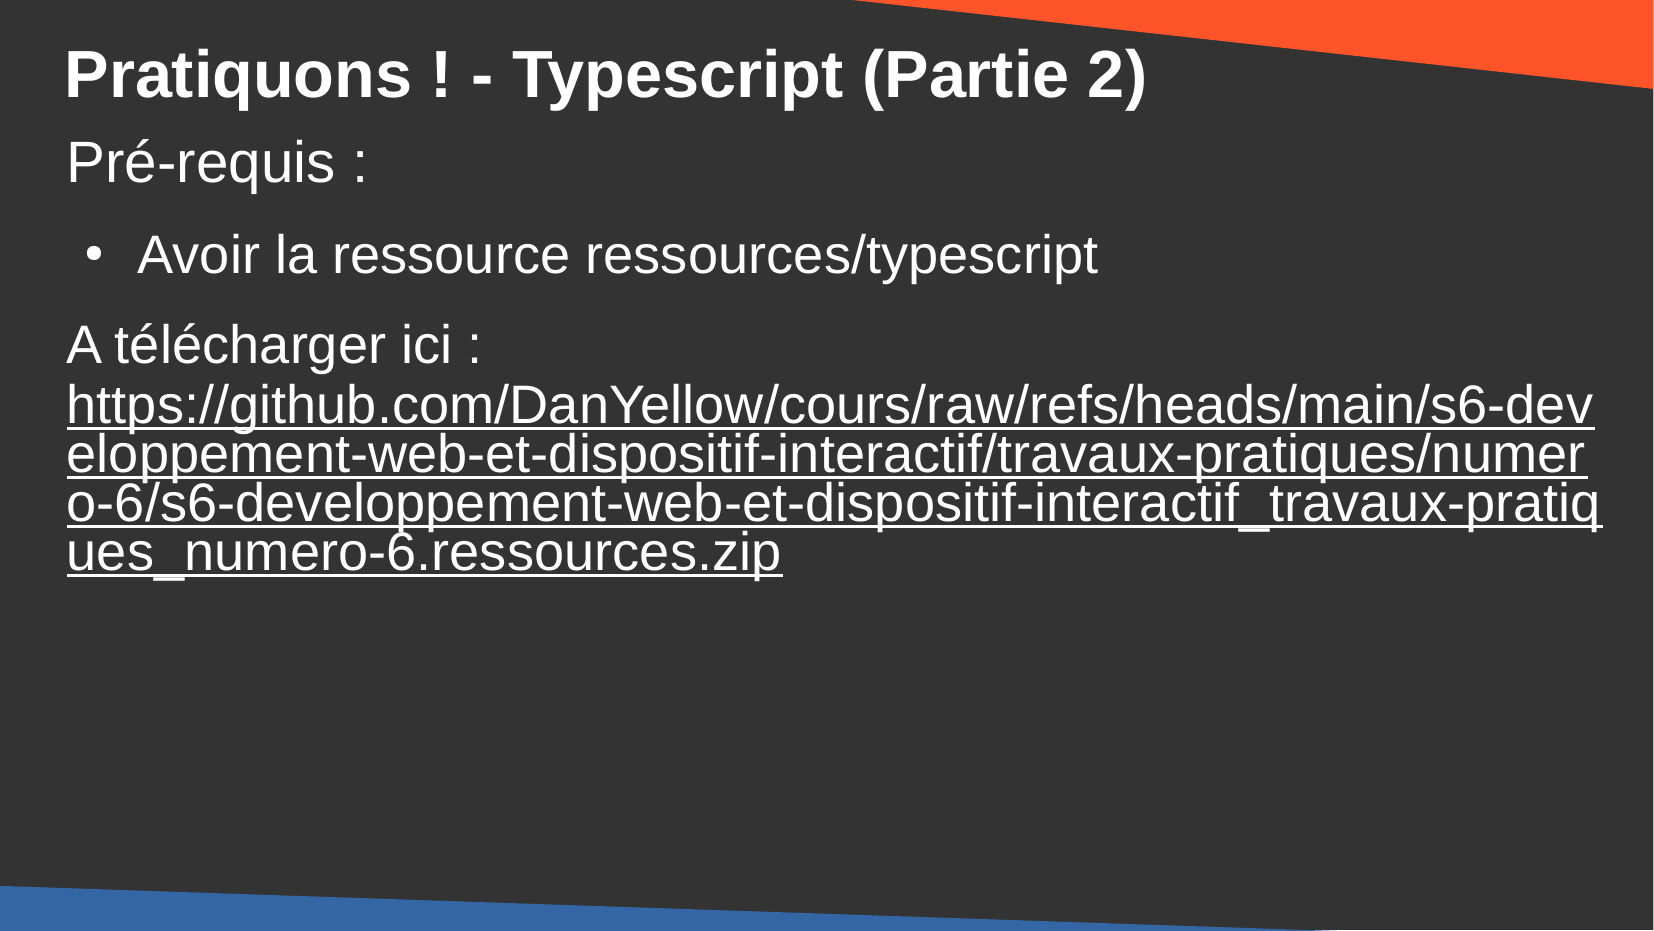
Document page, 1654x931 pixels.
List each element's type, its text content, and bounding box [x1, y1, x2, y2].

list Pré-requis : Avoir la ressource ressources/typescript A télécharger ici : https://github.com/DanYellow/cours/raw/refs/heads/main/s6-developpement-web-et-dispositif-interactif/travaux-pratiques/numero-6/s6-developpement-web-et-dispositif-interactif_travaux-pratiques_numero-6.ressources.zip [66, 129, 1606, 715]
title Pratiquons ! - Typescript (Partie 2) [64, 37, 1553, 114]
text_box [852, 0, 1654, 89]
text_box [0, 885, 1337, 931]
